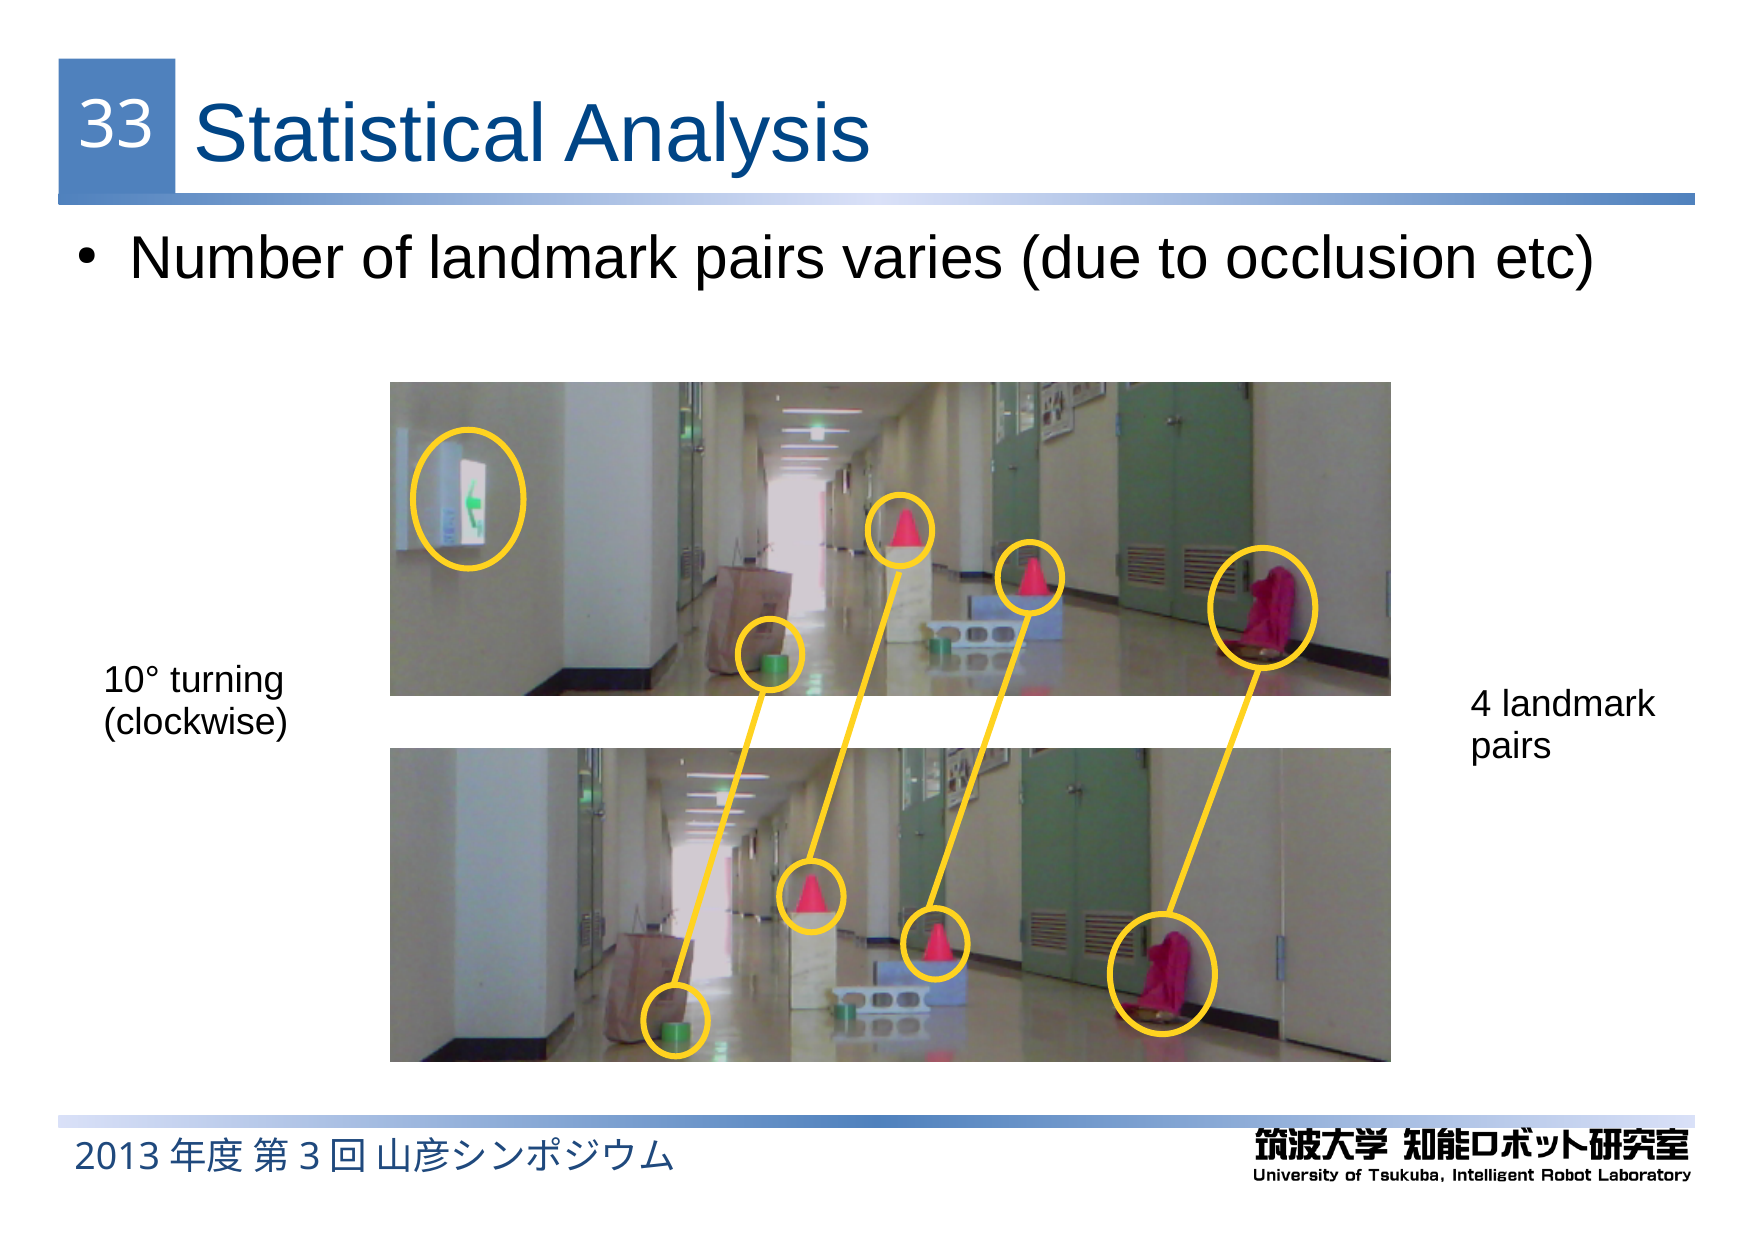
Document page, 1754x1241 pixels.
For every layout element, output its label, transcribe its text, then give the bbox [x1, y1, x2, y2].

picture [1214, 551, 1312, 664]
picture [647, 988, 704, 1053]
picture [1001, 546, 1059, 610]
picture [390, 748, 1391, 1062]
picture [390, 382, 1391, 696]
picture [741, 622, 799, 687]
picture [1252, 1127, 1691, 1182]
title Statistical Analysis [193, 61, 1651, 205]
list Number of landmark pairs varies (due to occlusion etc) [58, 223, 1696, 314]
text_box 10° turning (clockwise) [88, 651, 329, 751]
picture [907, 912, 964, 976]
picture [783, 864, 840, 929]
text_box 4 landmark pairs [1455, 674, 1681, 774]
picture [1113, 918, 1211, 1031]
